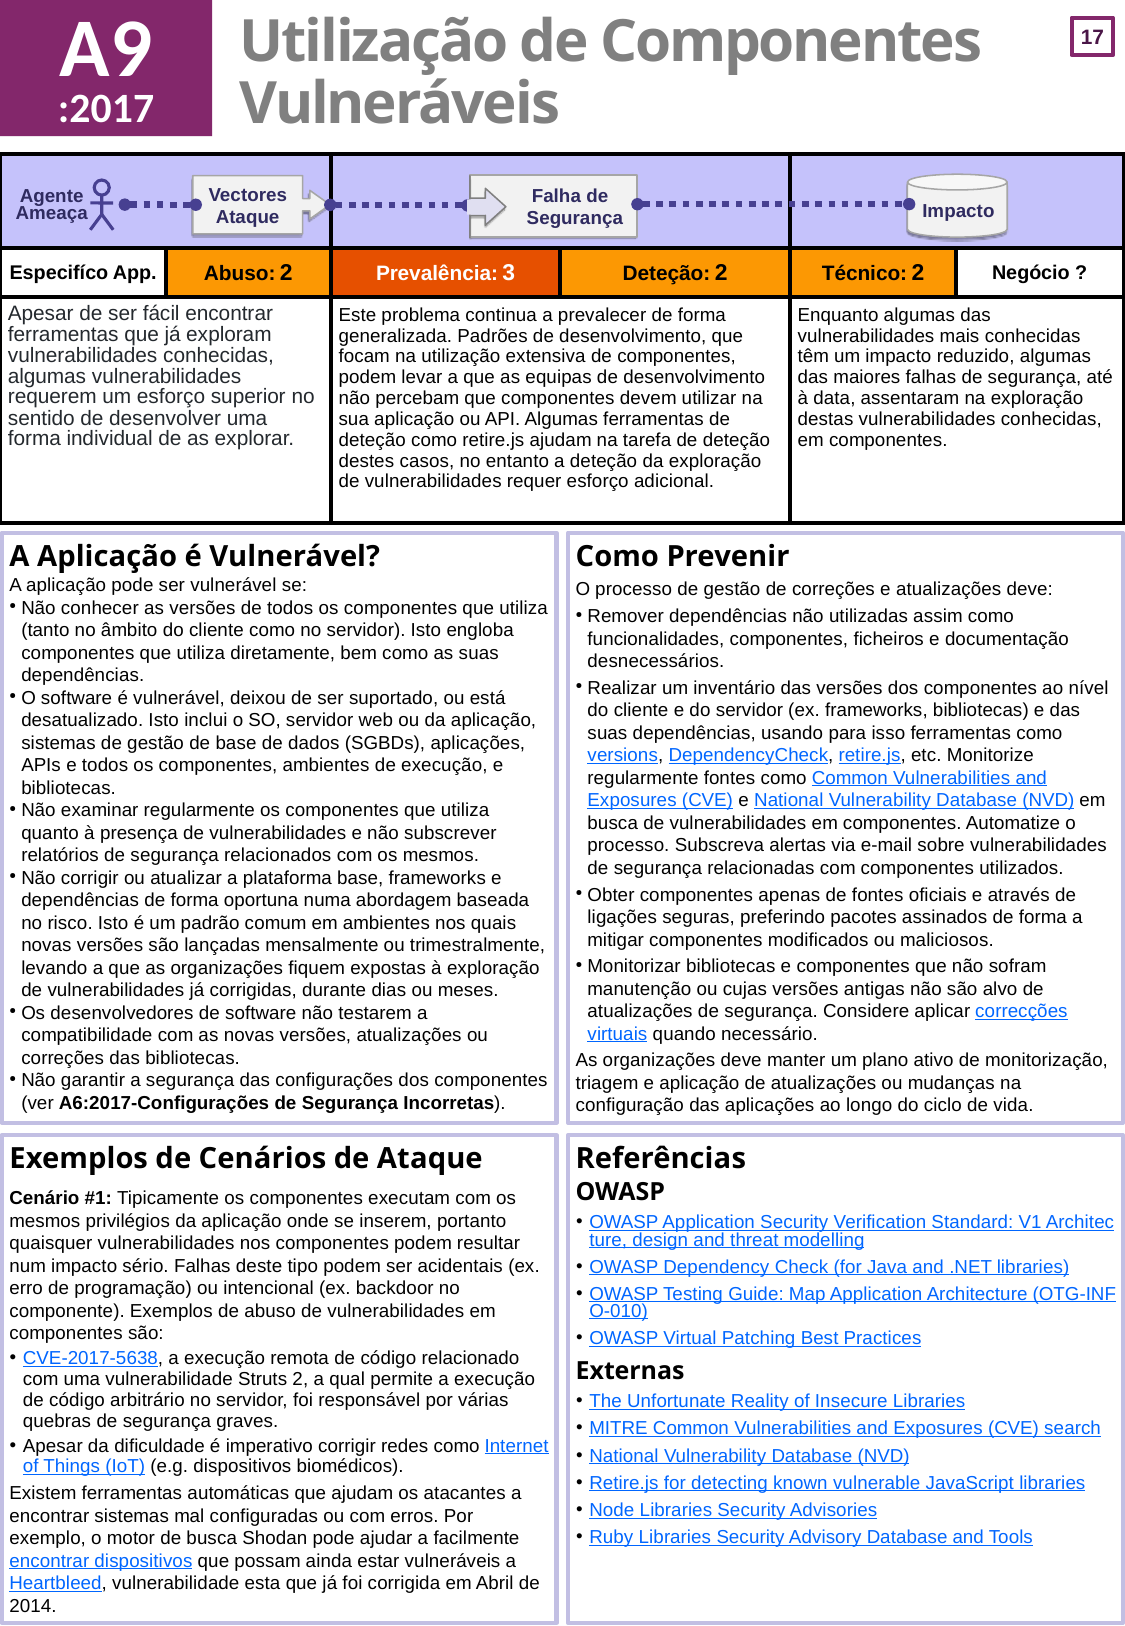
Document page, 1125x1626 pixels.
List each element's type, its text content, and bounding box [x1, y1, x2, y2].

table_header [2, 156, 329, 246]
table_cell Especifíco App. [2, 250, 164, 295]
table_cell Este problema continua a prevalecer de forma generalizada. Padrões de desenvolvimento, que focam na utilização extensiva de componentes, podem levar a que as equipas de desenvolvimento não percebam que componentes devem utilizar na sua aplicação ou API. Algumas ferramentas de deteção como retire.js ajudam na tarefa de deteção destes casos, no entanto a deteção da exploração de vulnerabilidades requer esforço adicional. [333, 299, 788, 521]
text_box Impacto [907, 183, 1008, 238]
table_cell Apesar de ser fácil encontrar ferramentas que já exploram vulnerabilidades conhecidas, algumas vulnerabilidades requerem um esforço superior no sentido de desenvolver uma forma individual de as explorar. [2, 299, 329, 521]
table_cell Técnico: 2 [792, 250, 954, 295]
text_box [467, 175, 506, 238]
table_cell Abuso: 2 [168, 250, 329, 295]
text_box Vectores Ataque [192, 175, 325, 234]
text_box Falha de Segurança [469, 174, 638, 237]
text_box Como Prevenir O processo de gestão de correções e atualizações deve: Remover dependências não utilizadas assim como funcionalidades, componentes, ficheiros e documentação desnecessários. Realizar um inventário das versões dos componentes ao nível do cliente e do servidor (ex. frameworks, bibliotecas) e das suas dependências, usando para isso ferramentas como versions, DependencyCheck, retire.js, etc. Monitorize regularmente fontes como Common Vulnerabilities and Exposures (CVE) e National Vulnerability Database (NVD) em busca de vulnerabilidades em componentes. Automatize o processo. Subscreva alertas via e-mail sobre vulnerabilidades de segurança relacionadas com componentes utilizados. Obter componentes apenas de fontes oficiais e através de ligações seguras, preferindo pacotes assinados de forma a mitigar componentes modificados ou maliciosos. Monitorizar bibliotecas e componentes que não sofram manutenção ou cujas versões antigas não são alvo de atualizações de segurança. Considere aplicar correcções virtuais quando necessário. As organizações deve manter um plano ativo de monitorização, triagem e aplicação de atualizações ou mudanças na configuração das aplicações ao longo do ciclo de vida. [568, 532, 1123, 1123]
table_cell Deteção: 2 [562, 250, 788, 295]
text_box Exemplos de Cenários de Ataque Cenário #1: Tipicamente os componentes executam com os mesmos privilégios da aplicação onde se inserem, portanto quaisquer vulnerabilidades nos componentes podem resultar num impacto sério. Falhas deste tipo podem ser acidentais (ex. erro de programação) ou intencional (ex. backdoor no componente). Exemplos de abuso de vulnerabilidades em componentes são: CVE-2017-5638, a execução remota de código relacionado com uma vulnerabilidade Struts 2, a qual permite a execução de código arbitrário no servidor, foi responsável por várias quebras de segurança graves. Apesar da dificuldade é imperativo corrigir redes como Internet of Things (IoT) (e.g. dispositivos biomédicos). Existem ferramentas automáticas que ajudam os atacantes a encontrar sistemas mal configuradas ou com erros. Por exemplo, o motor de busca Shodan pode ajudar a facilmente encontrar dispositivos que possam ainda estar vulneráveis a Heartbleed, vulnerabilidade esta que já foi corrigida em Abril de 2014. [1, 1134, 557, 1624]
table_cell Negócio ? [958, 250, 1122, 295]
text_box A Aplicação é Vulnerável? A aplicação pode ser vulnerável se: Não conhecer as versões de todos os componentes que utiliza (tanto no âmbito do cliente como no servidor). Isto engloba componentes que utiliza diretamente, bem como as suas dependências. O software é vulnerável, deixou de ser suportado, ou está desatualizado. Isto inclui o SO, servidor web ou da aplicação, sistemas de gestão de base de dados (SGBDs), aplicações, APIs e todos os componentes, ambientes de execução, e bibliotecas. Não examinar regularmente os componentes que utiliza quanto à presença de vulnerabilidades e não subscrever relatórios de segurança relacionados com os mesmos. Não corrigir ou atualizar a plataforma base, frameworks e dependências de forma oportuna numa abordagem baseada no risco. Isto é um padrão comum em ambientes nos quais novas versões são lançadas mensalmente ou trimestralmente, levando a que as organizações fiquem expostas à exploração de vulnerabilidades já corrigidas, durante dias ou meses. Os desenvolvedores de software não testarem a compatibilidade com as novas versões, atualizações ou correções das bibliotecas. Não garantir a segurança das configurações dos componentes (ver A6:2017-Configurações de Segurança Incorretas). [1, 532, 557, 1123]
table_header [792, 156, 1122, 246]
text_box Referências OWASP OWASP Application Security Verification Standard: V1 Architecture, design and threat modelling OWASP Dependency Check (for Java and .NET libraries) OWASP Testing Guide: Map Application Architecture (OTG-INFO-010) OWASP Virtual Patching Best Practices Externas The Unfortunate Reality of Insecure Libraries MITRE Common Vulnerabilities and Exposures (CVE) search National Vulnerability Database (NVD) Retire.js for detecting known vulnerable JavaScript libraries Node Libraries Security Advisories Ruby Libraries Security Advisory Database and Tools [568, 1134, 1123, 1624]
text_box A9 :2017 [0, 0, 213, 137]
table_cell Prevalência: 3 [333, 250, 558, 295]
table_cell Enquanto algumas das vulnerabilidades mais conhecidas têm um impacto reduzido, algumas das maiores falhas de segurança, até à data, assentaram na exploração destas vulnerabilidades conhecidas, em componentes. [792, 299, 1122, 521]
table_header [333, 156, 788, 246]
text_box Agente Ameaça [0, 182, 103, 231]
text_box Utilização de Componentes Vulneráveis [224, 12, 1125, 134]
